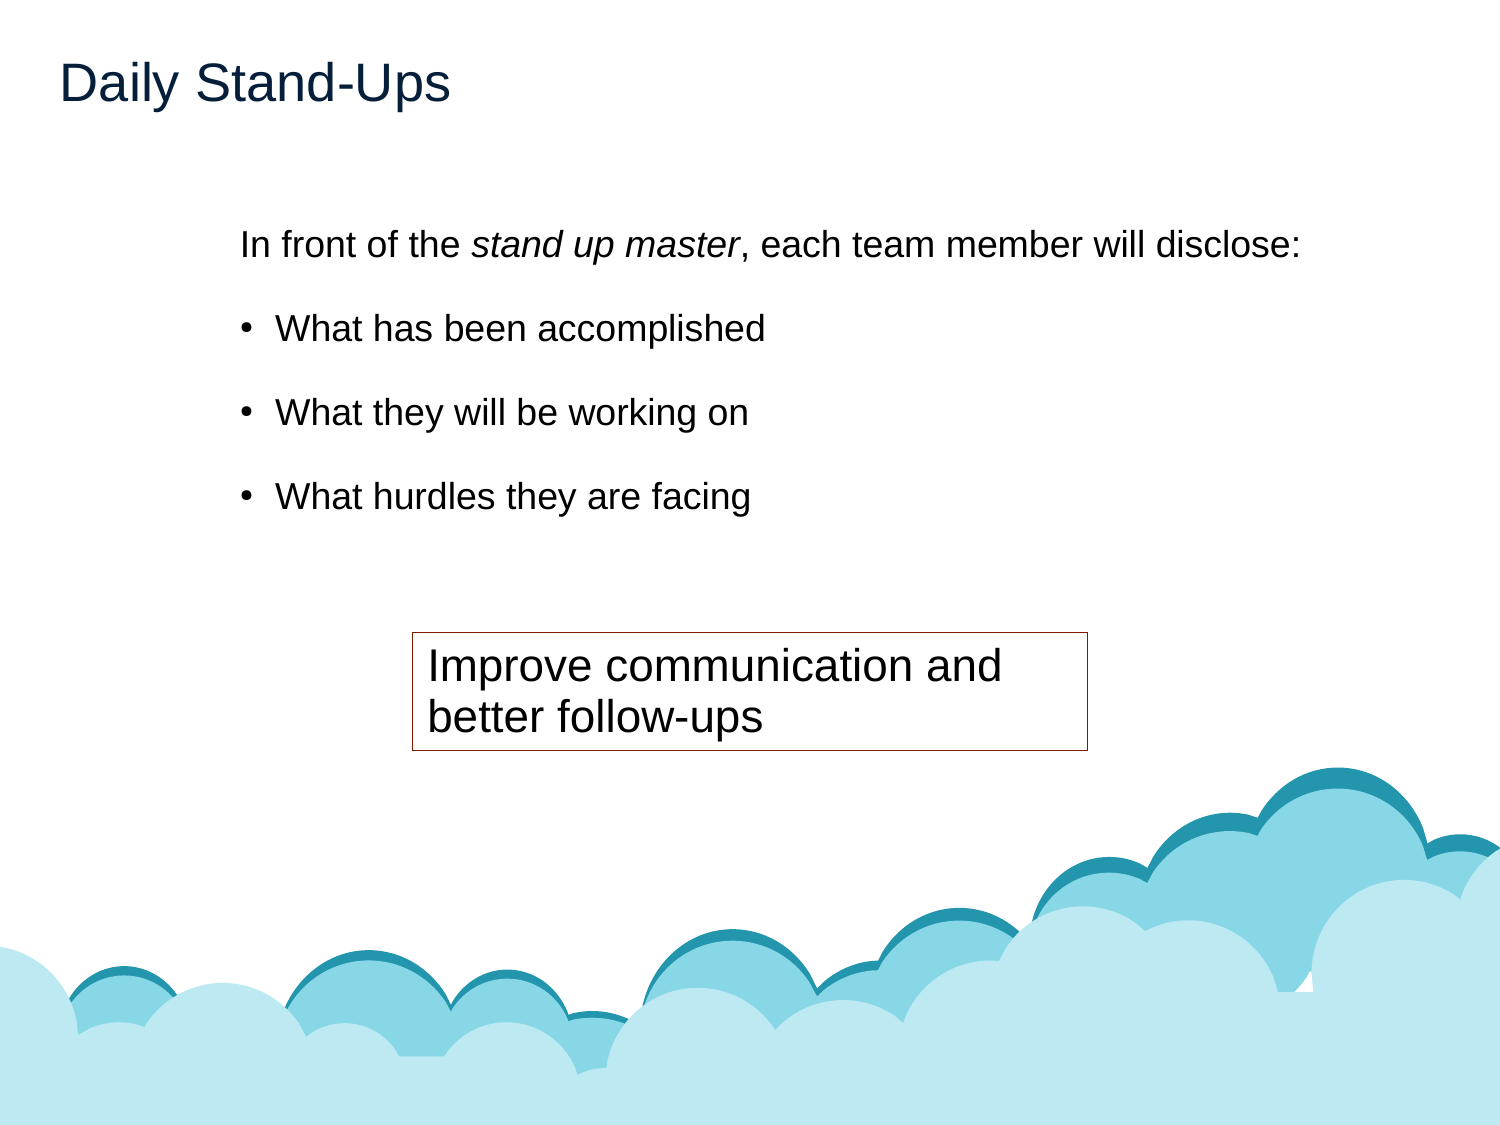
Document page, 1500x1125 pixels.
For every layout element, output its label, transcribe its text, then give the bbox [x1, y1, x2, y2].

text_box Improve communication and better follow-ups [412, 632, 1088, 751]
text_box In front of the stand up master, each team member will disclose: What has been accomplished What they will be working on What hurdles they are facing [225, 216, 1317, 526]
text_box Daily Stand-Ups [45, 45, 556, 136]
